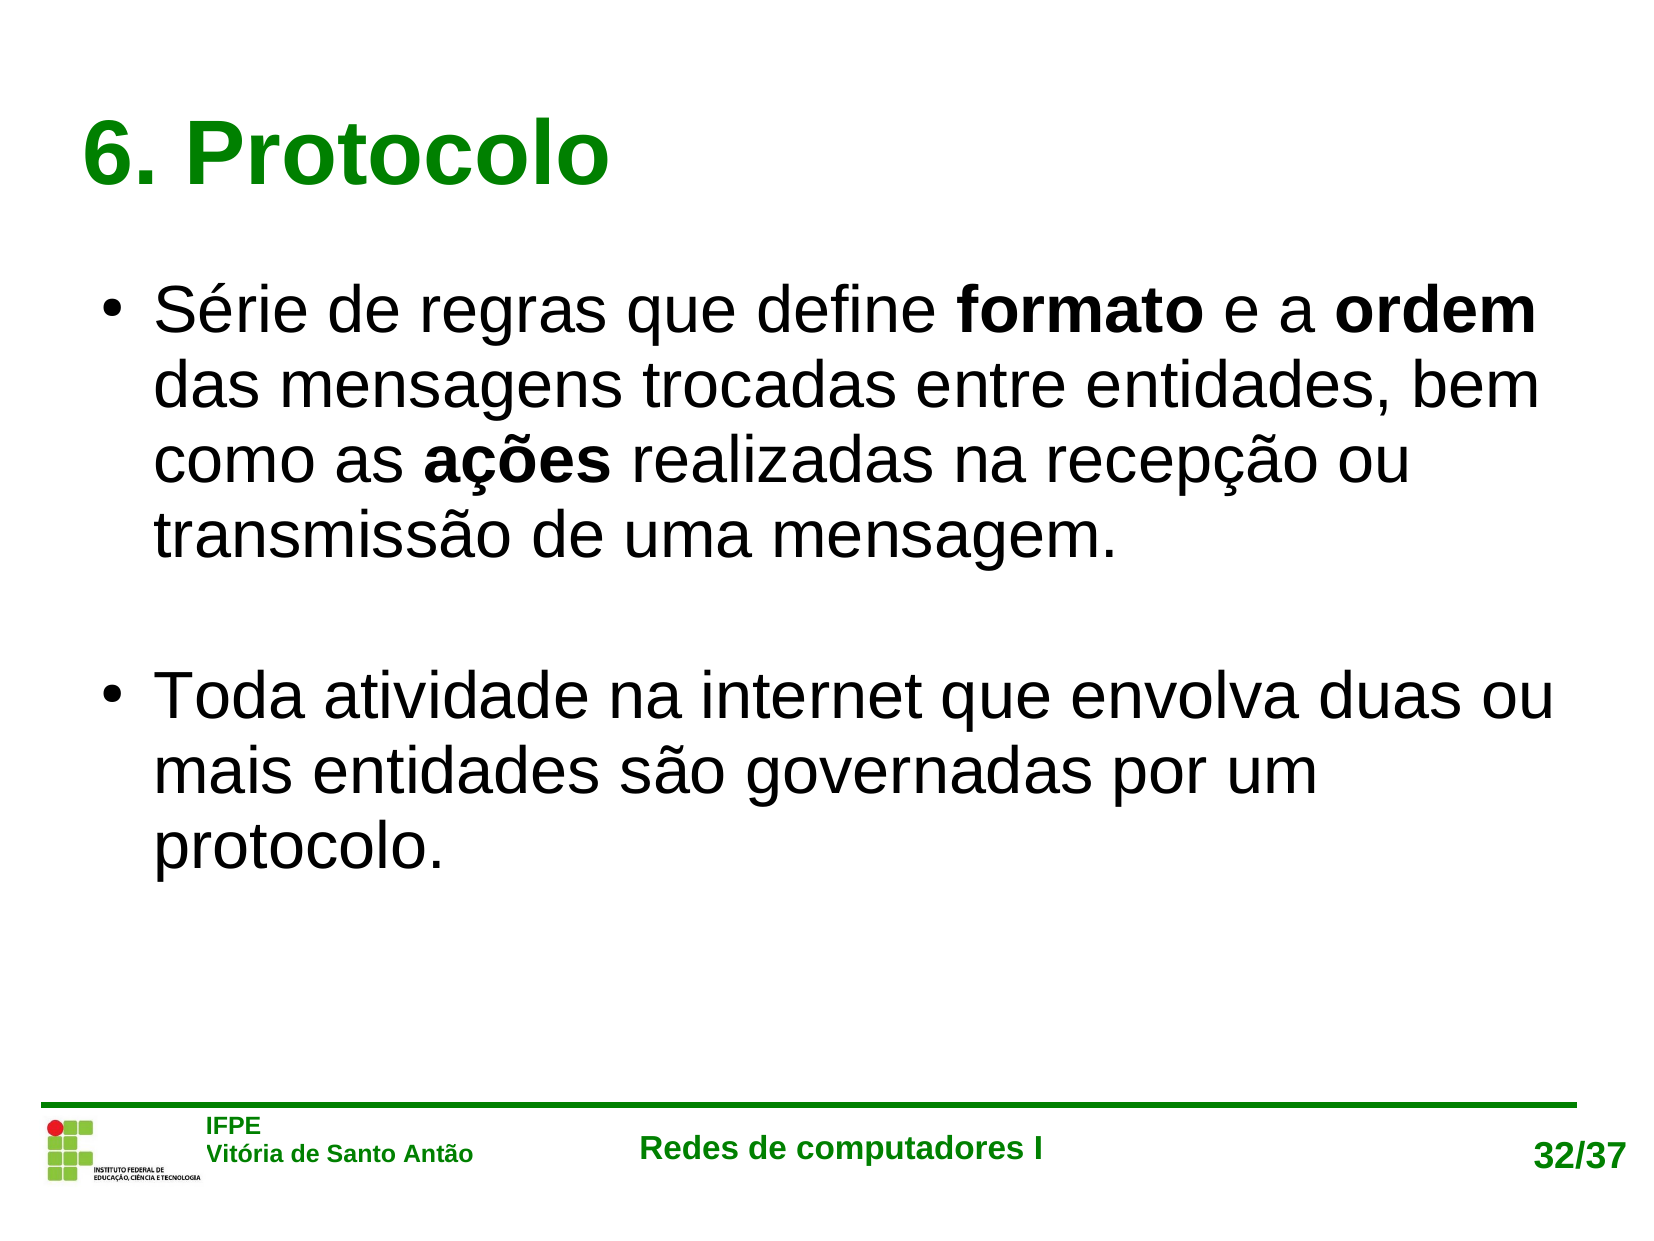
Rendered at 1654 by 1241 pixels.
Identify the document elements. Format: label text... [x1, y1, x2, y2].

list Série de regras que define formato e a ordem das mensagens trocadas entre entidades, bem como as ações realizadas na recepção ou transmissão de uma mensagem. Toda atividade na internet que envolva duas ou mais entidades são governadas por um protocolo. [82, 272, 1571, 1091]
title 6. Protocolo [82, 49, 1571, 257]
picture [39, 1111, 207, 1191]
